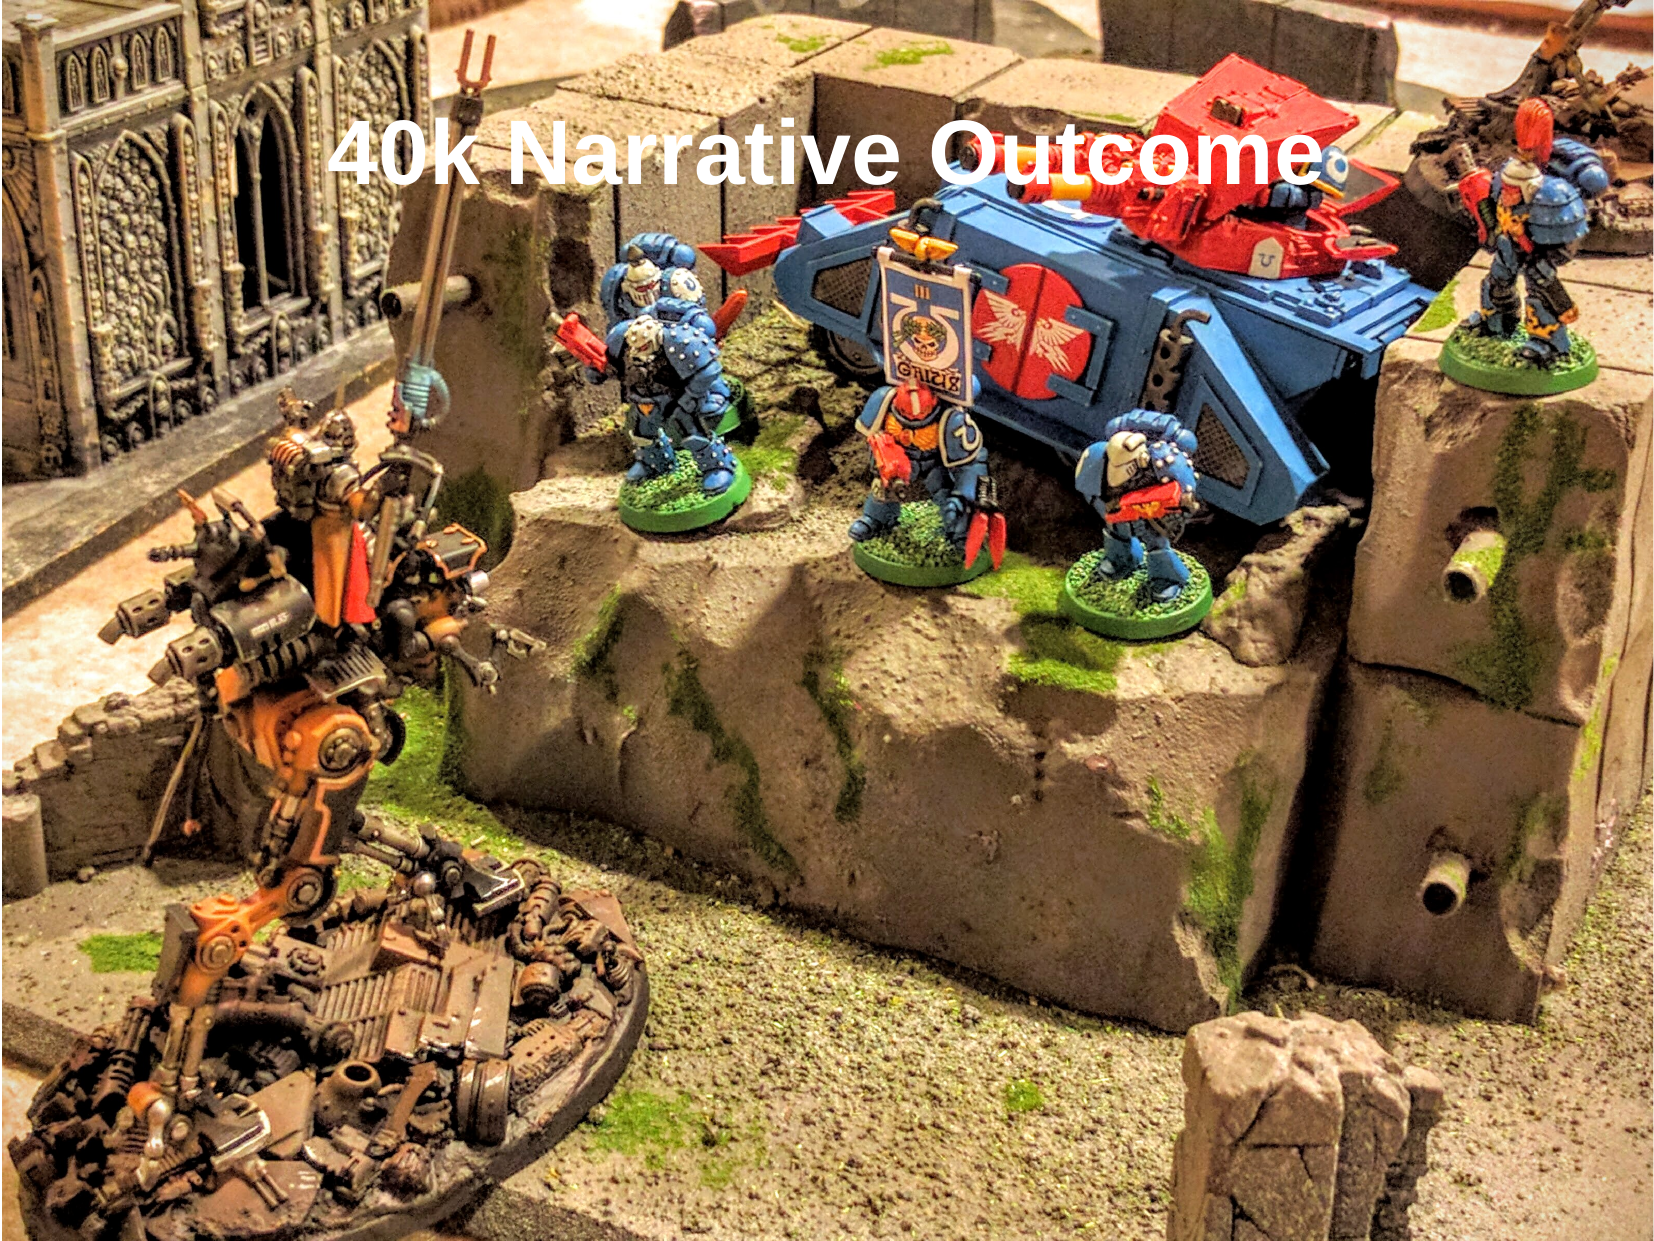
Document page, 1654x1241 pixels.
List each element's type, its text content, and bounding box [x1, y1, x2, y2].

picture [2, 0, 1654, 1241]
title 40k Narrative Outcome [82, 49, 1571, 257]
